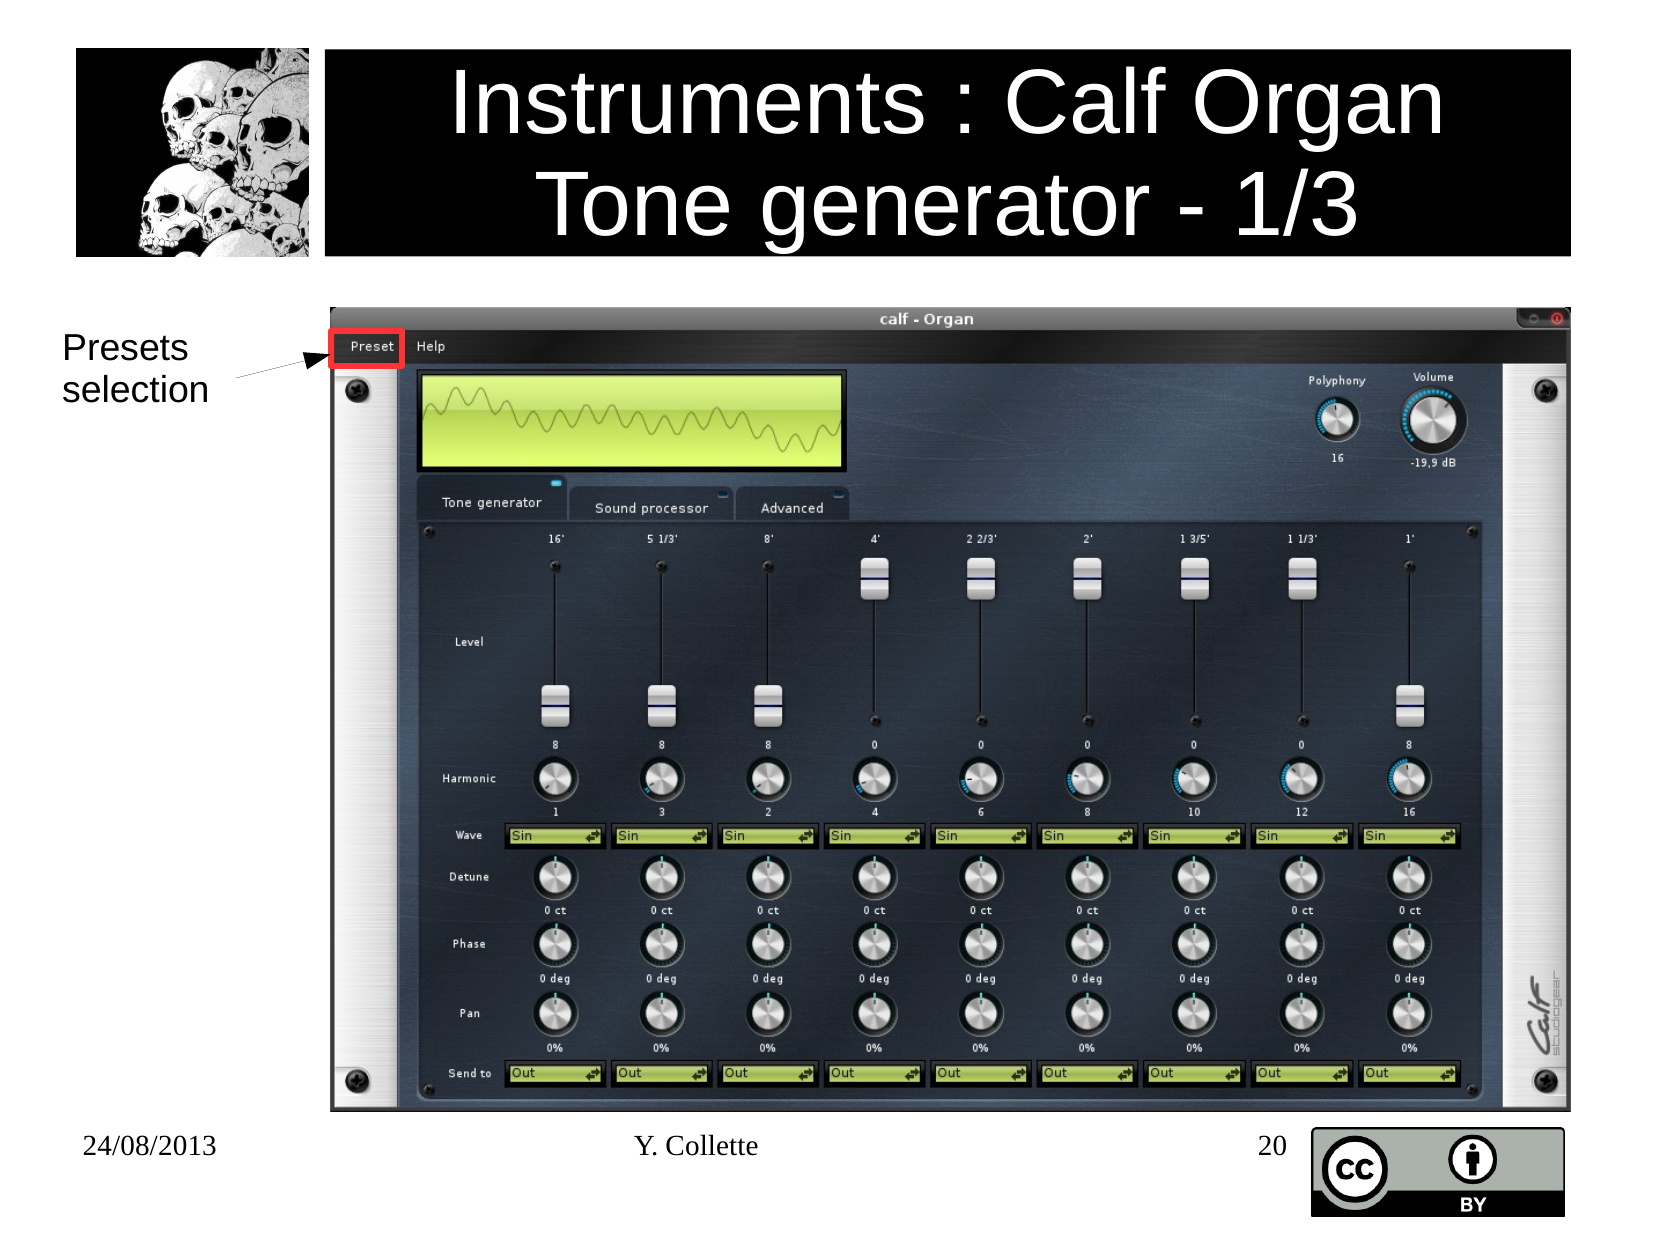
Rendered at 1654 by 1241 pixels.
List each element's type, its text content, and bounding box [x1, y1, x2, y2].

picture [330, 307, 1571, 1113]
text_box Presets selection [47, 318, 237, 418]
picture [334, 334, 399, 363]
title Instruments : Calf Organ Tone generator - 1/3 [324, 49, 1571, 257]
picture [1311, 1127, 1565, 1217]
picture [76, 48, 309, 257]
